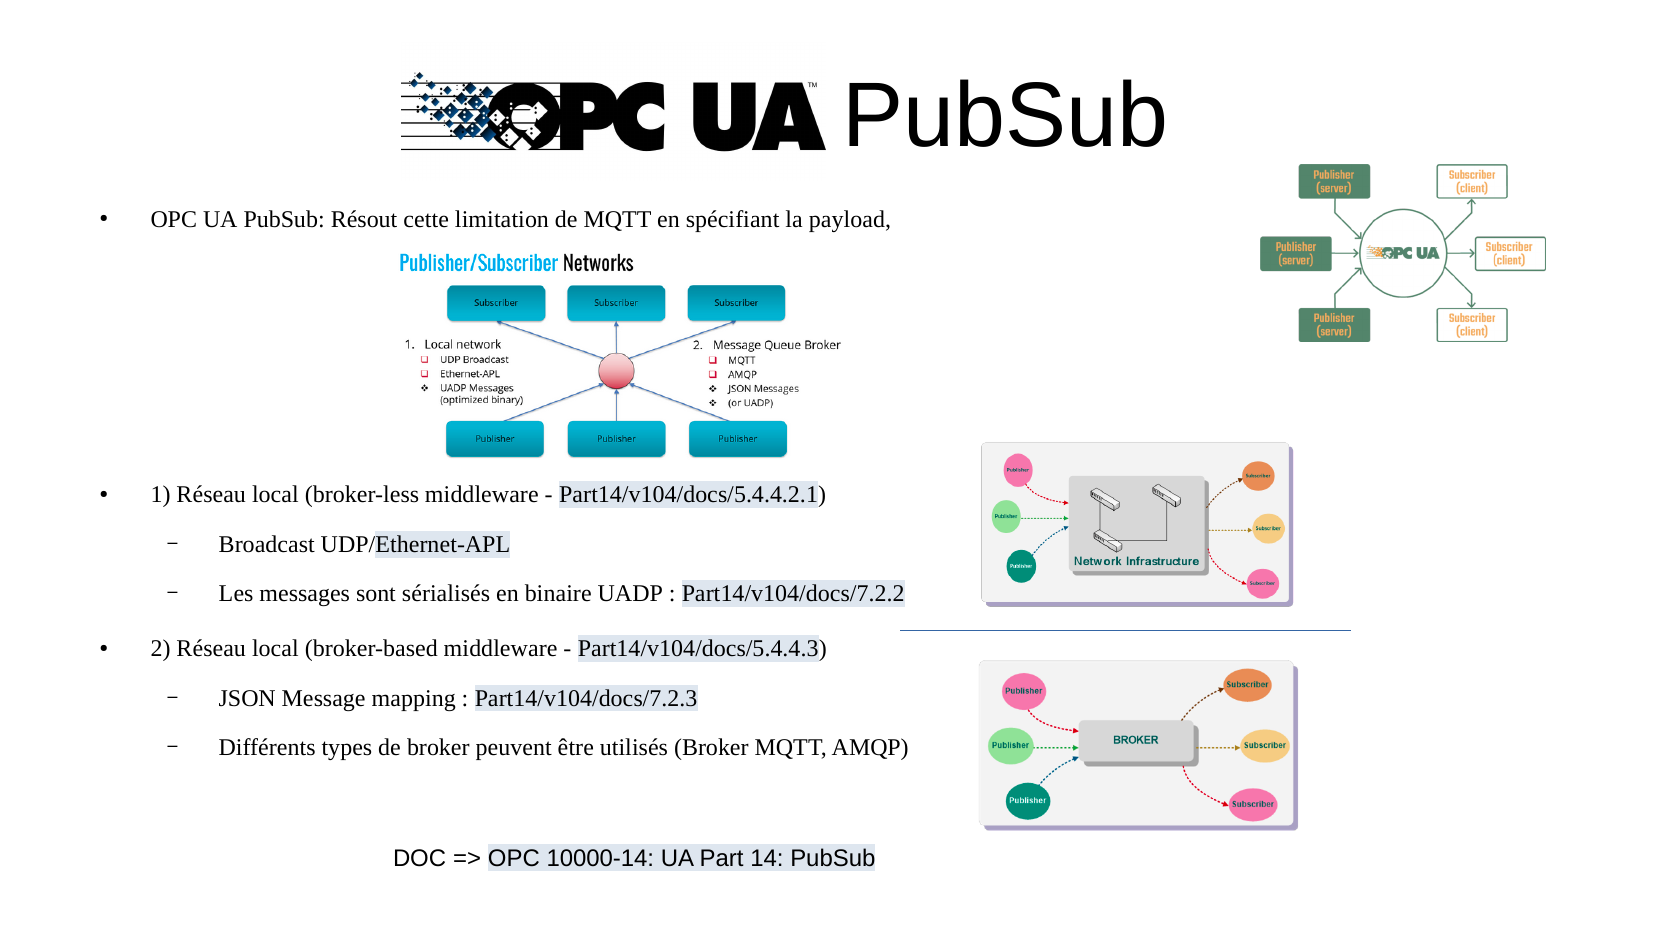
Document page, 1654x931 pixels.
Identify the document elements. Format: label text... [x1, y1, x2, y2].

picture [401, 42, 826, 181]
picture [360, 247, 855, 463]
picture [975, 655, 1301, 835]
list OPC UA PubSub: Résout cette limitation de MQTT en spécifiant la payload, 1) Réseau local (broker-less middleware - Part14/v104/docs/5.4.4.2.1) Broadcast UDP/Ethernet-APL Les messages sont sérialisés en binaire UADP : Part14/v104/docs/7.2.2 2) Réseau local (broker-based middleware - Part14/v104/docs/5.4.4.3) JSON Message mapping : Part14/v104/docs/7.2.3 Différents types de broker peuvent être utilisés (Broker MQTT, AMQP) DOC => OPC 10000-14: UA Part 14: PubSub [82, 205, 1231, 874]
title PubSub [82, 37, 1571, 193]
picture [977, 436, 1297, 610]
picture [1260, 164, 1546, 342]
